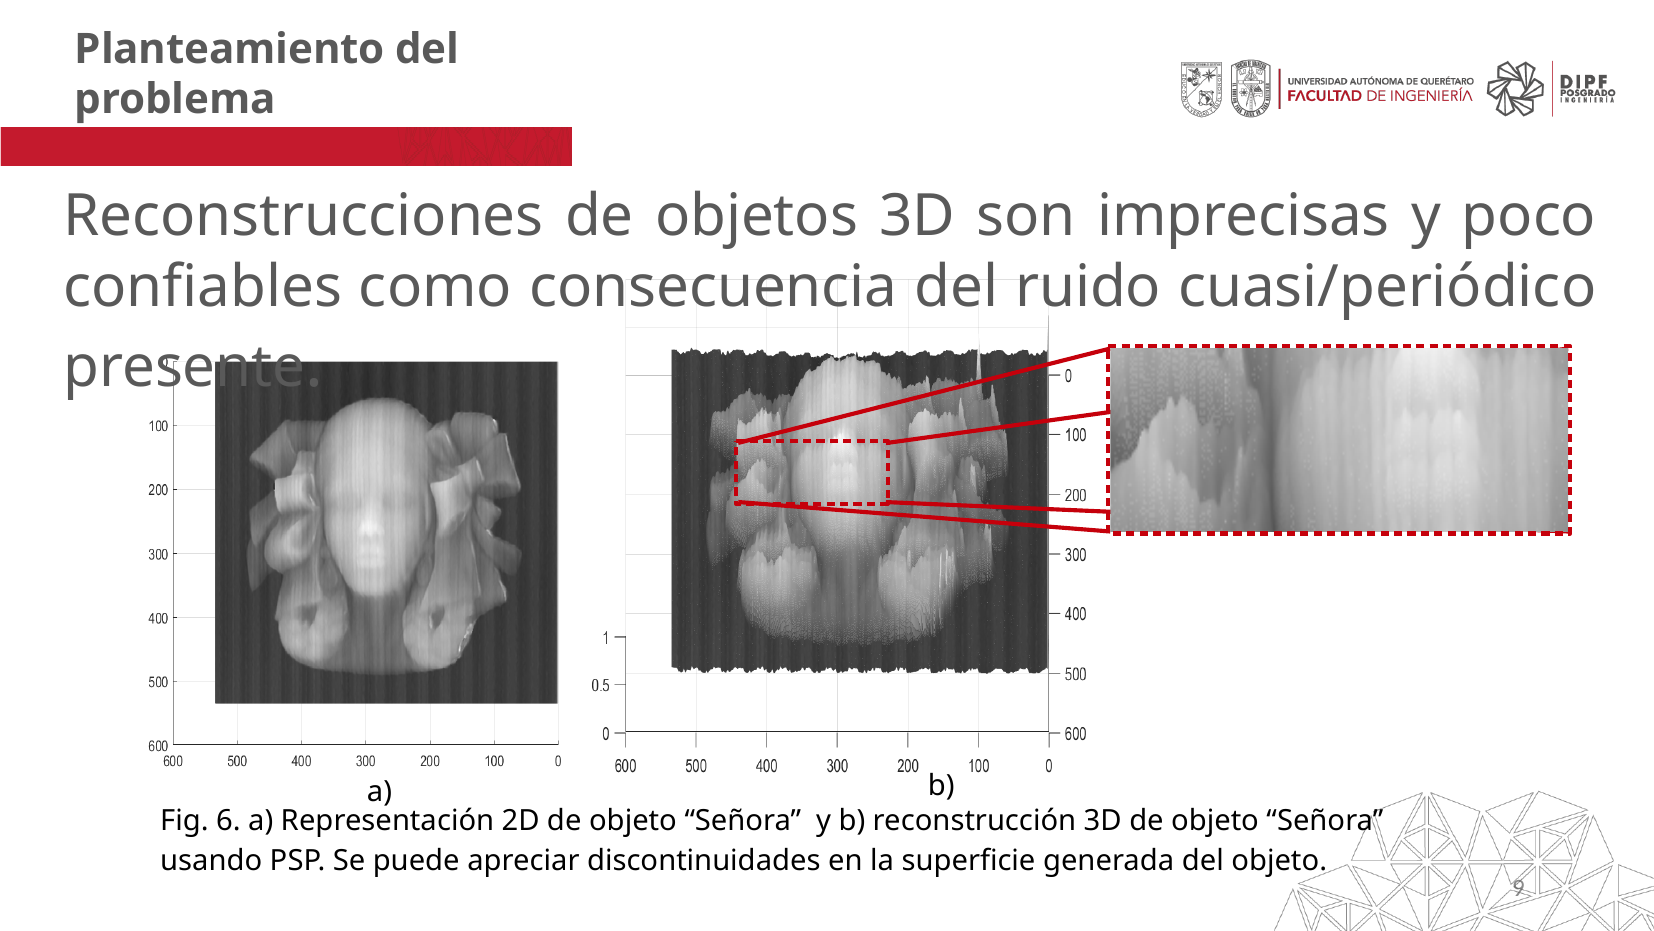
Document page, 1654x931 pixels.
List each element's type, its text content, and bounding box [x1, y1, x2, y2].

picture [0, 127, 572, 166]
text_box a) [352, 762, 432, 792]
picture [191, 358, 207, 367]
picture [281, 358, 297, 367]
picture [1176, 54, 1620, 133]
picture [590, 351, 1087, 774]
text_box Planteamiento del problema [54, 11, 572, 127]
picture [147, 354, 562, 768]
picture [1257, 781, 1654, 931]
text_box b) [913, 756, 993, 792]
text_box Reconstrucciones de objetos 3D son imprecisas y poco confiables como consecuencia del ruido cuasi/periódico presente. [48, 170, 1612, 351]
text_box Fig. 6. a) Representación 2D de objeto “Señora” y b) reconstrucción 3D de objeto “Señora” usando PSP. Se puede apreciar discontinuidades en la superficie generada del objeto. [145, 792, 1506, 907]
picture [1110, 348, 1569, 532]
